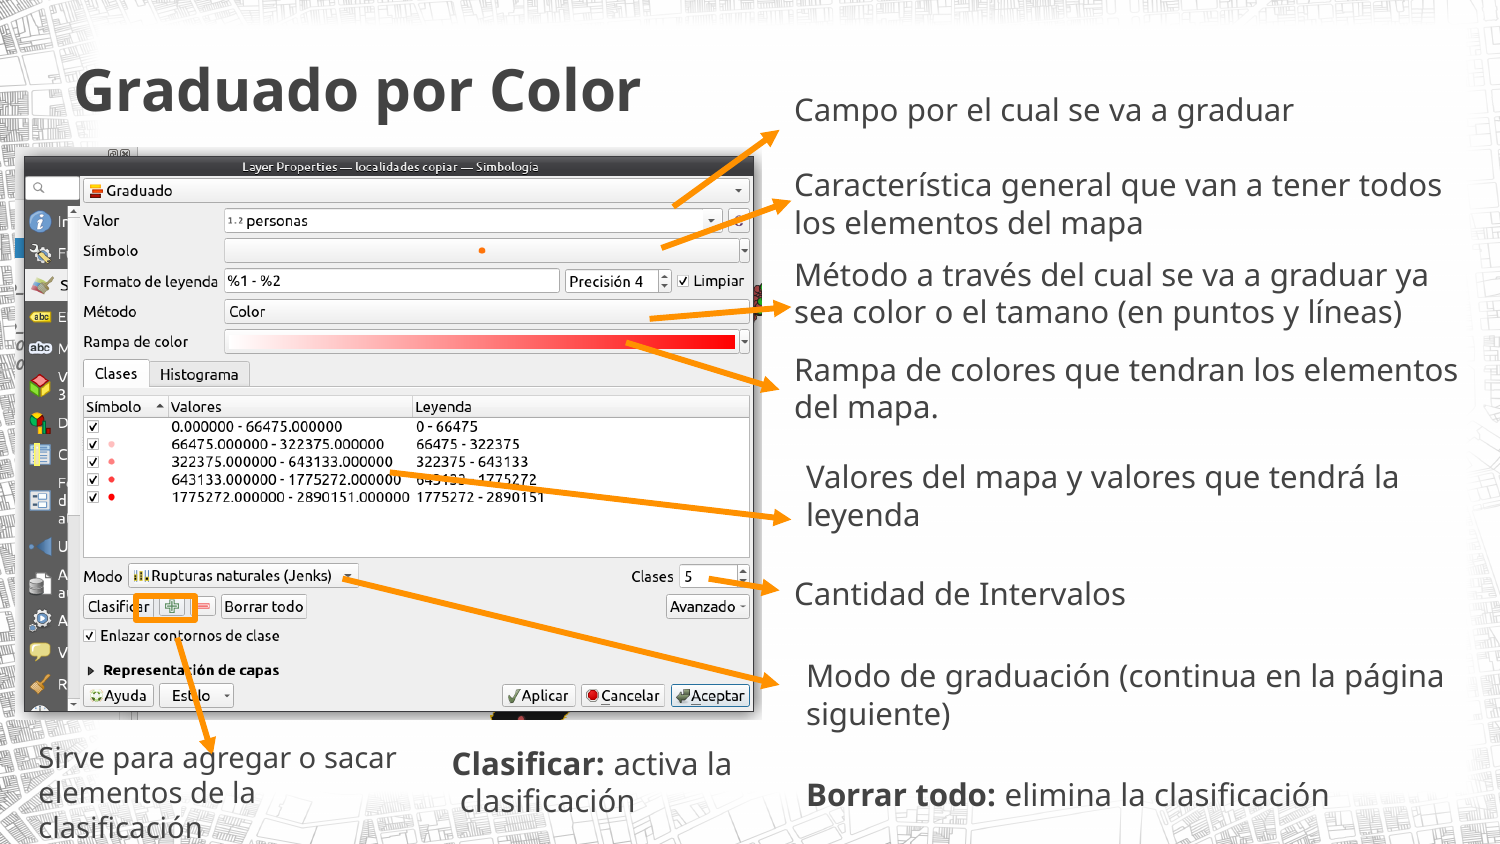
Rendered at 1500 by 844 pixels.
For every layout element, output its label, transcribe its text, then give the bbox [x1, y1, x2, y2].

text_box Característica general que van a tener todos los elementos del mapa [779, 158, 1489, 247]
text_box Método a través del cual se va a graduar ya sea color o el tamano (en puntos y líneas) [779, 247, 1500, 355]
text_box Cantidad de Intervalos [779, 566, 1453, 657]
text_box Borrar todo: elimina la clasificación [791, 767, 1500, 844]
text_box Clasificar: activa la clasificación [436, 736, 1082, 827]
text_box Rampa de colores que tendran los elementos del mapa. [779, 355, 1500, 433]
text_box Campo por el cual se va a graduar [779, 82, 1453, 142]
text_box Graduado por Color [59, 45, 762, 201]
text_box [135, 596, 195, 620]
text_box Sirve para agregar o sacar elementos de la clasificación [23, 732, 437, 818]
text_box Valores del mapa y valores que tendrá la leyenda [791, 449, 1500, 555]
text_box Modo de graduación (continua en la página siguiente) [791, 649, 1465, 740]
picture [0, 0, 1500, 844]
